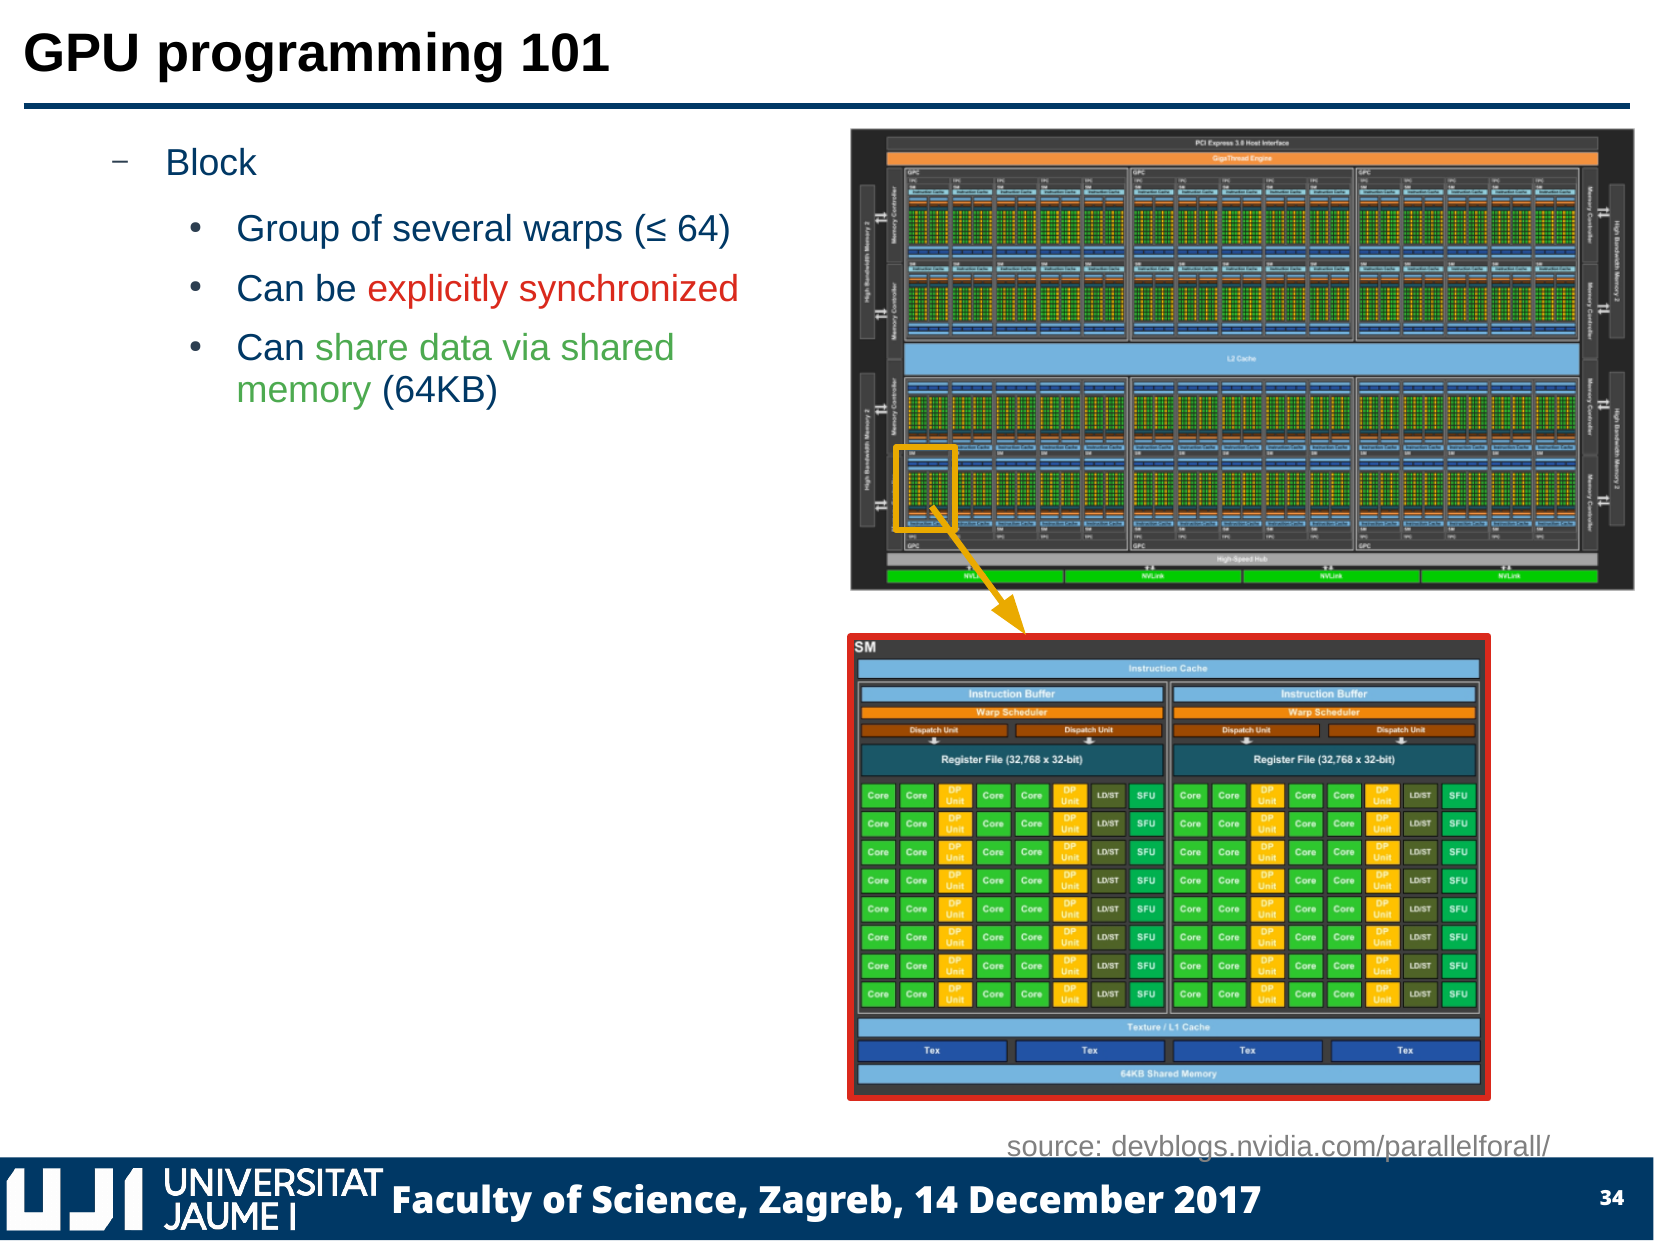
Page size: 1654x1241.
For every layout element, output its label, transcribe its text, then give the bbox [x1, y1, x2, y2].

picture [854, 640, 1485, 1095]
picture [0, 1158, 390, 1241]
text_box source: devblogs.nvidia.com/parallelforall/ [992, 1122, 1567, 1170]
list Block Group of several warps (≤ 64) Can be explicitly synchronized Can share data via shared memory (64KB) [23, 141, 808, 1134]
picture [899, 450, 952, 527]
picture [850, 128, 1635, 591]
title GPU programming 101 [23, 0, 1630, 107]
